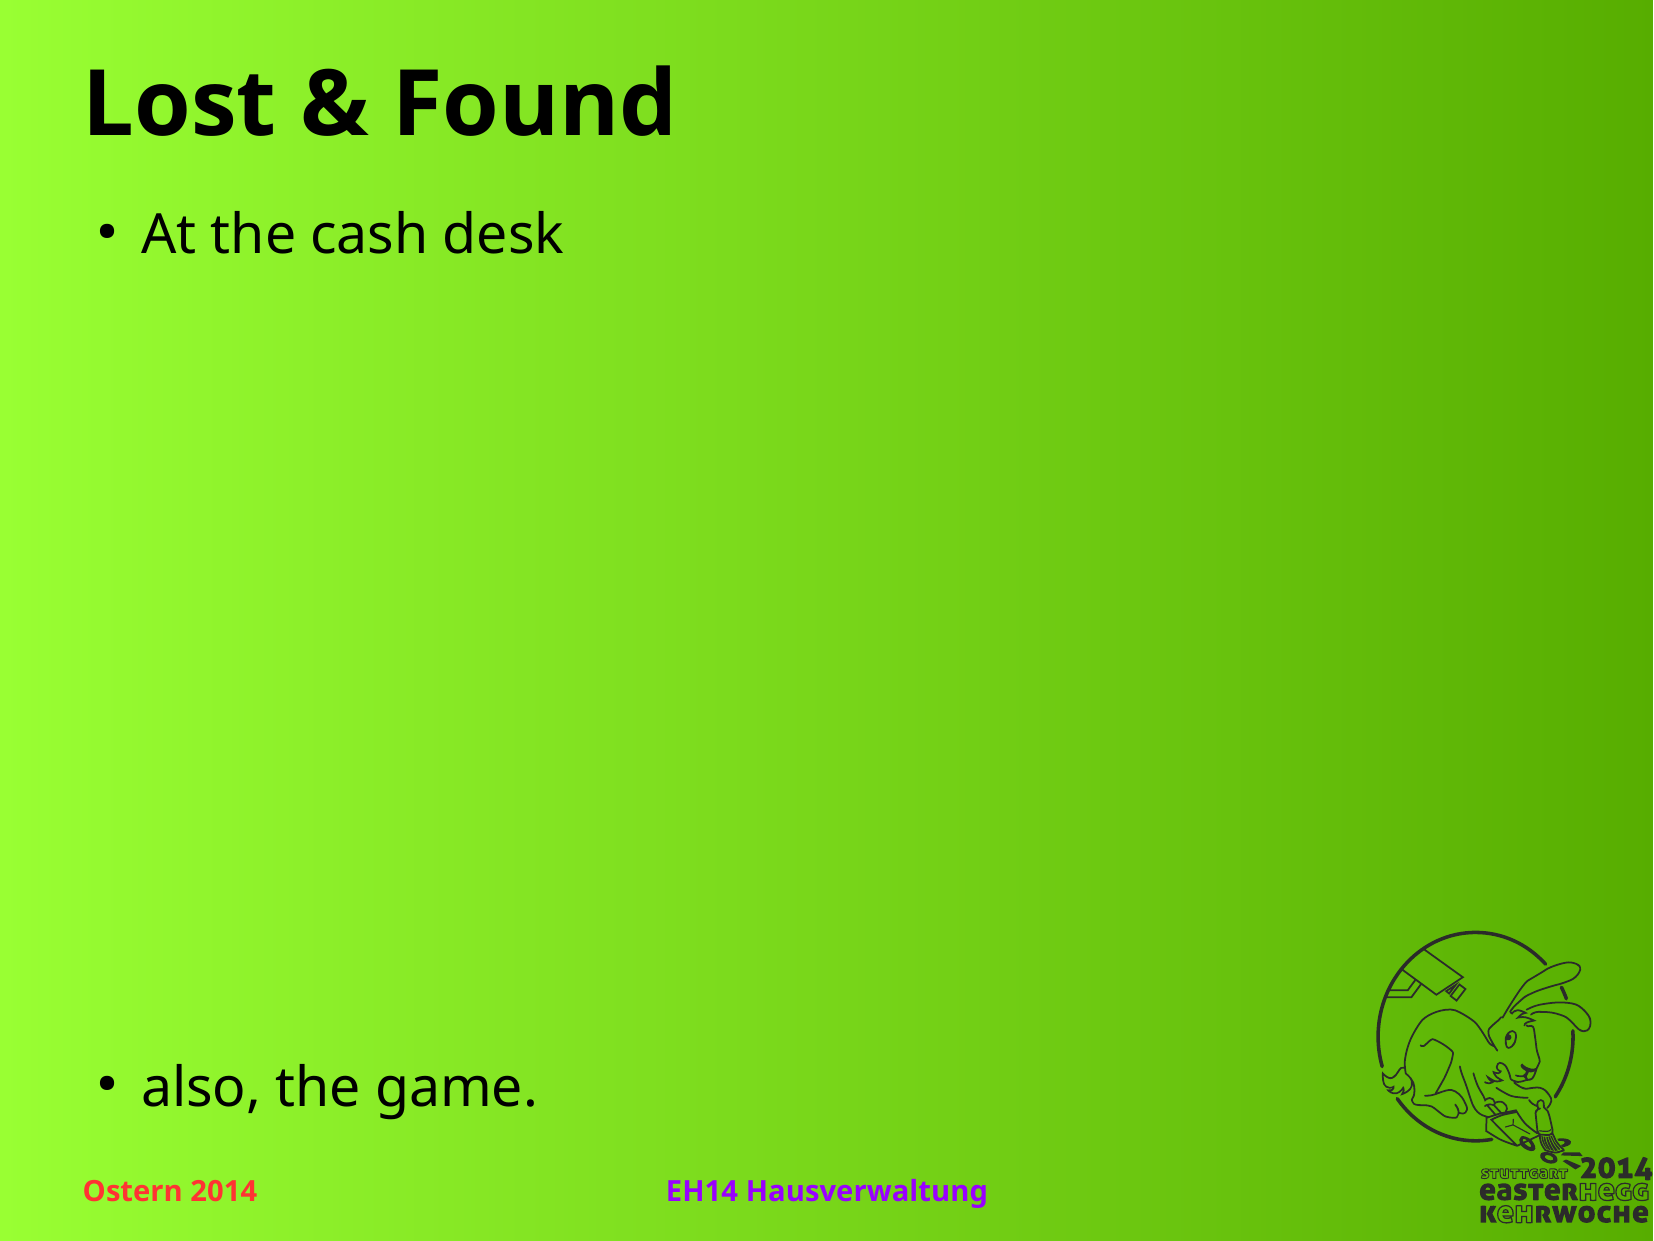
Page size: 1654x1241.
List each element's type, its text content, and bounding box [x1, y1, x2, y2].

title Lost & Found [82, 49, 1571, 151]
list At the cash desk also, the game. [82, 195, 1571, 1131]
title Party Stats [77, 0, 81, 1240]
